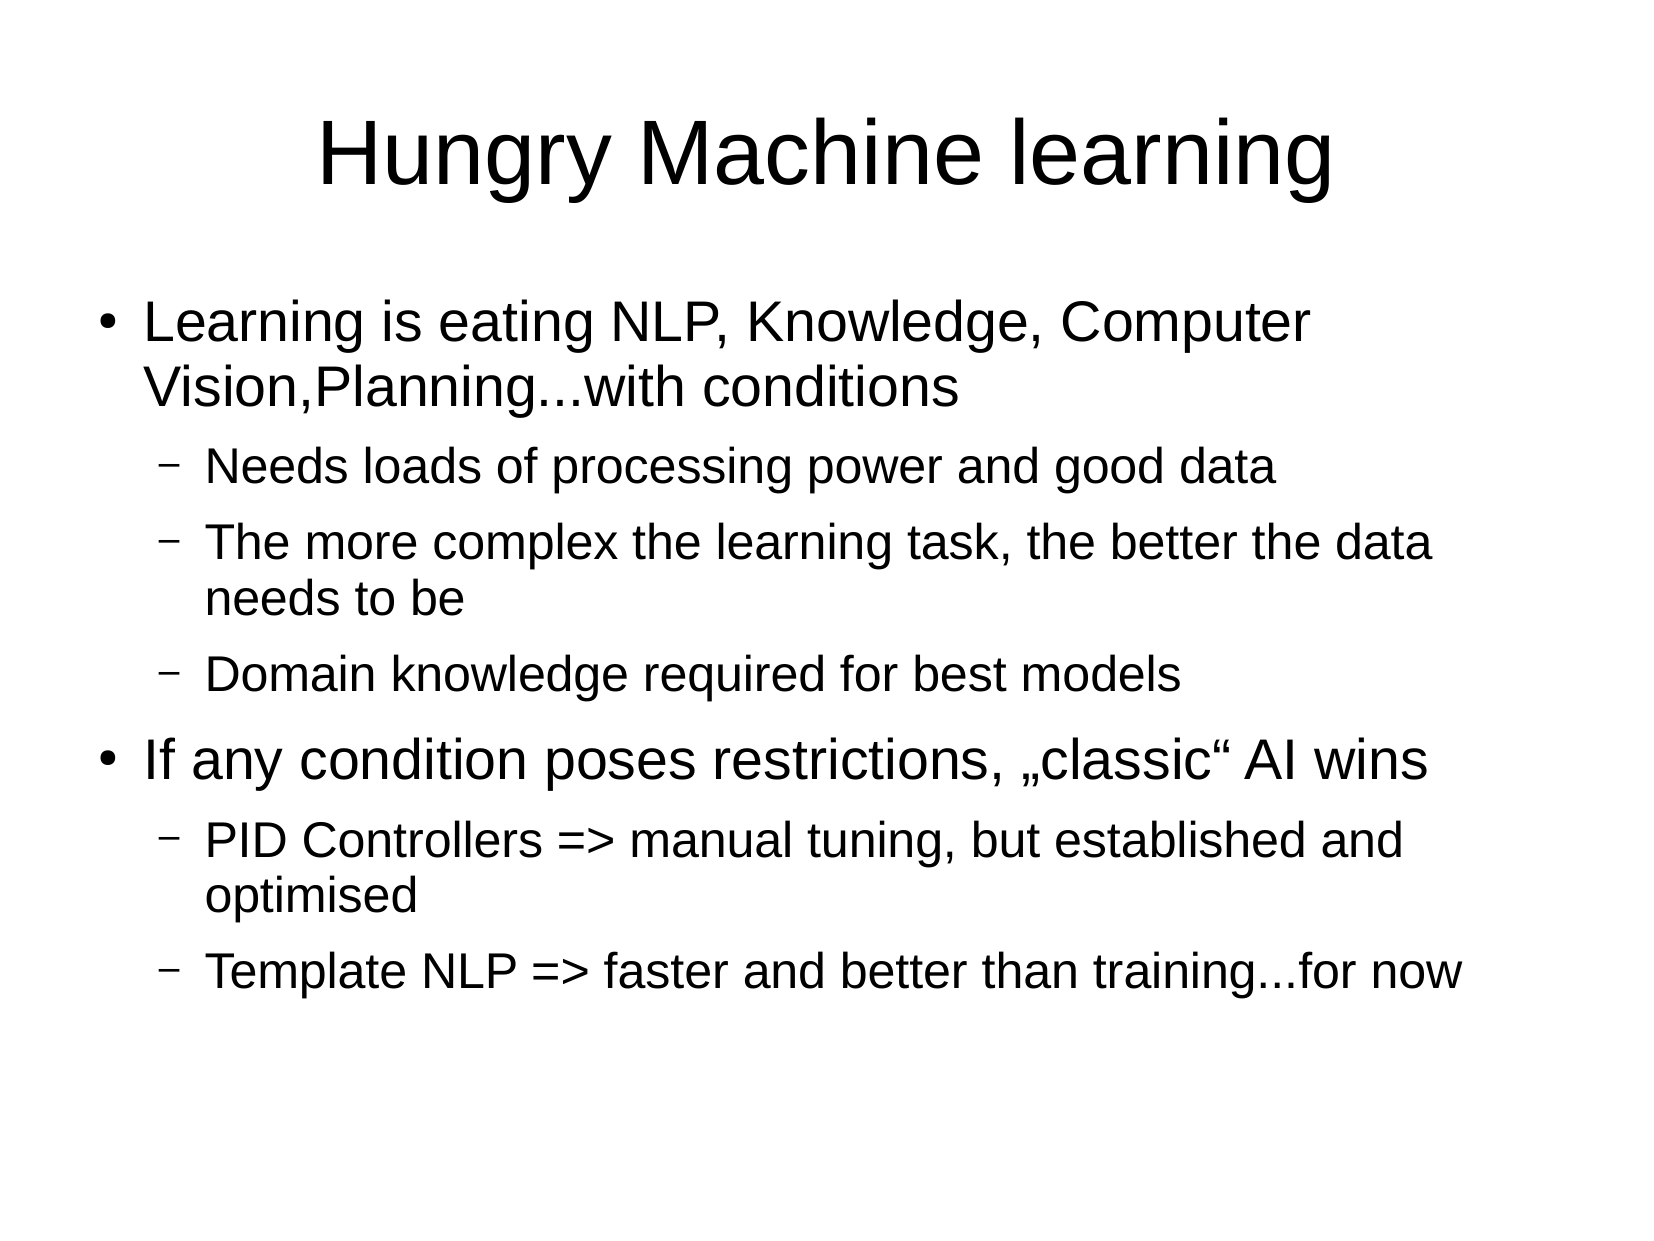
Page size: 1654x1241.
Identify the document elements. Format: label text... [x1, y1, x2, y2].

title Hungry Machine learning [82, 49, 1571, 257]
list Learning is eating NLP, Knowledge, Computer Vision,Planning...with conditions Needs loads of processing power and good data The more complex the learning task, the better the data needs to be Domain knowledge required for best models If any condition poses restrictions, „classic“ AI wins PID Controllers => manual tuning, but established and optimised Template NLP => faster and better than training...for now [82, 290, 1571, 1010]
